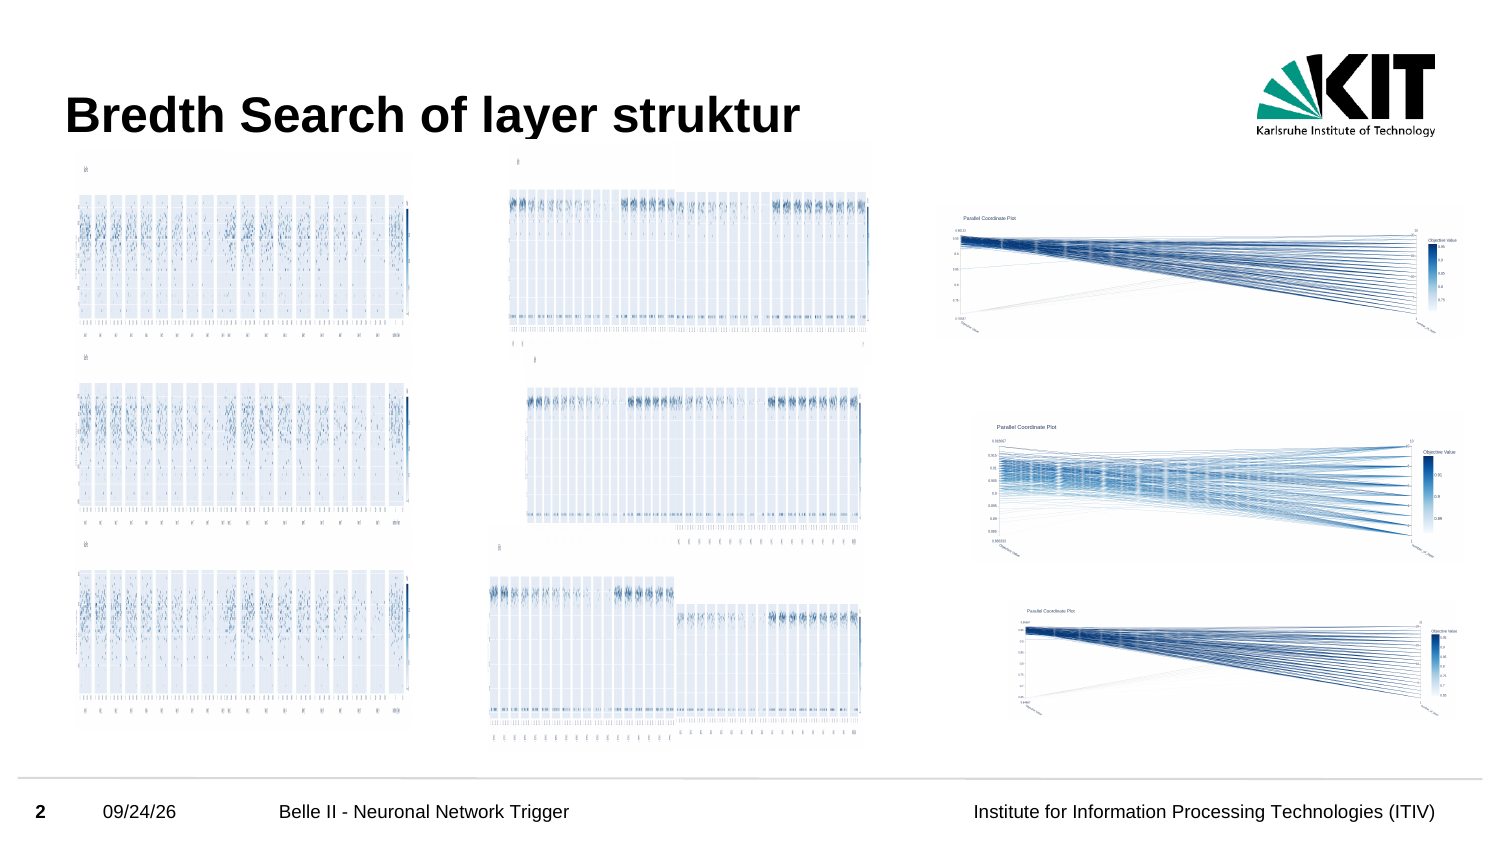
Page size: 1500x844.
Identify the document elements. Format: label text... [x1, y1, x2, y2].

picture [1257, 54, 1435, 137]
picture [1004, 599, 1463, 720]
picture [972, 412, 1463, 563]
text_box Bredth Search of layer struktur [64, 48, 1192, 144]
picture [487, 139, 871, 751]
picture [75, 150, 413, 730]
picture [937, 205, 1463, 338]
